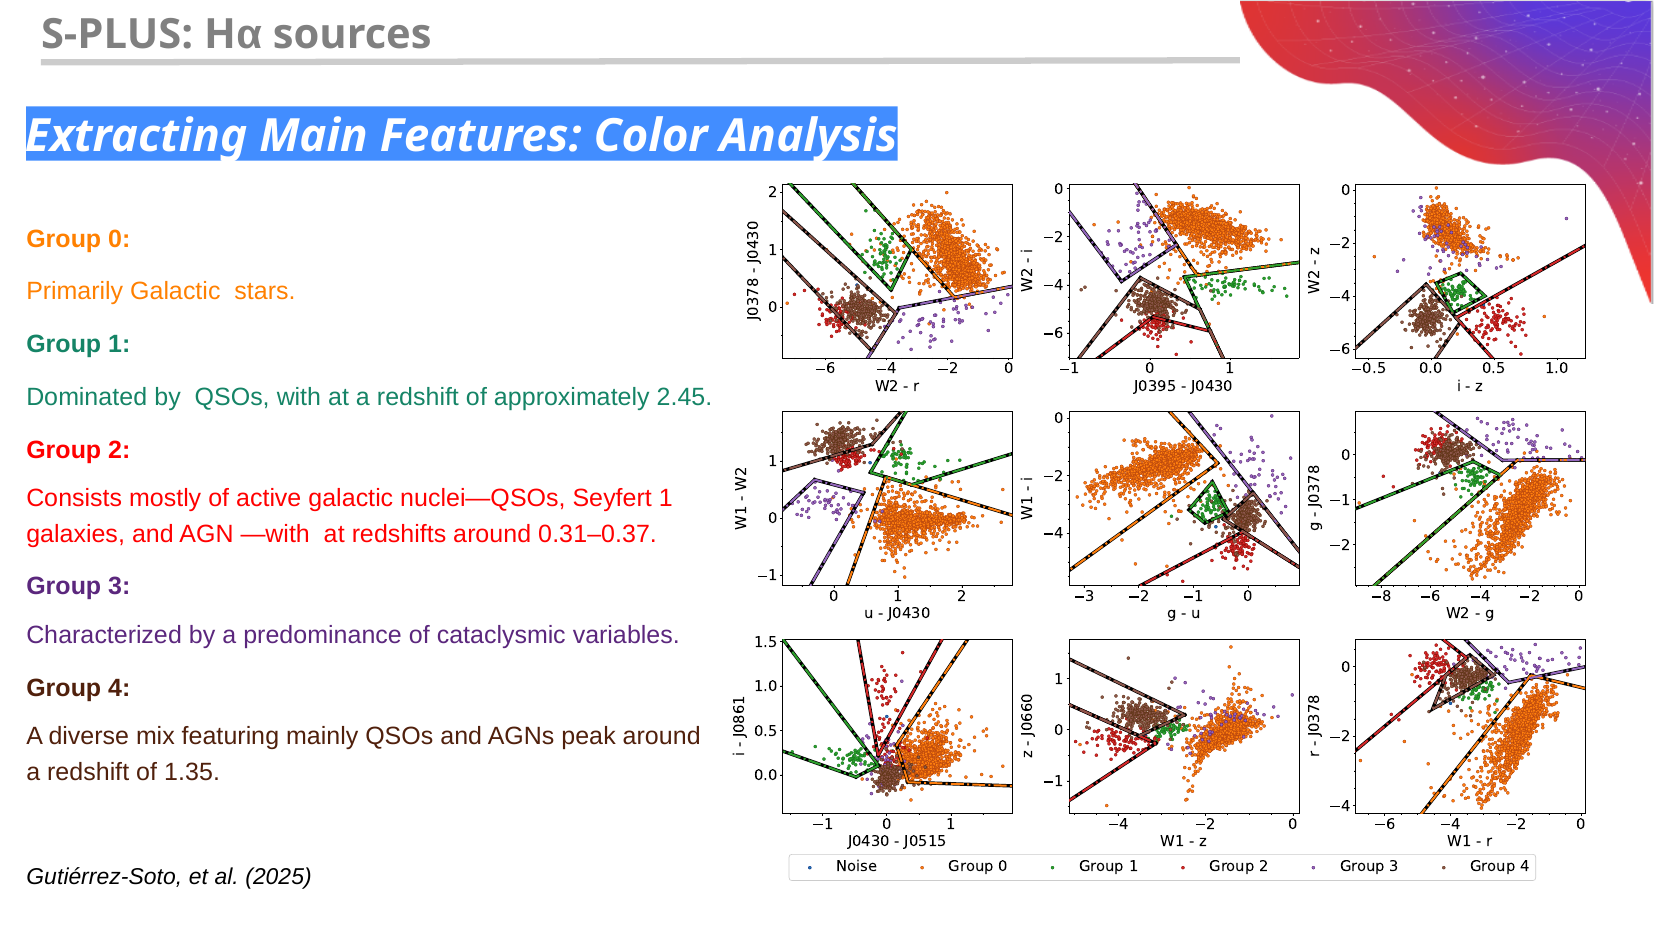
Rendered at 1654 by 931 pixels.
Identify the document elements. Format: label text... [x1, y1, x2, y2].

text_box Group 0: Primarily Galactic stars. Group 1: Dominated by QSOs, with at a redshift of approximately 2.45. Group 2: Consists mostly of active galactic nuclei—QSOs, Seyfert 1 galaxies, and AGN —with at redshifts around 0.31–0.37. Group 3: Characterized by a predominance of cataclysmic variables. Group 4: A diverse mix featuring mainly QSOs and AGNs peak around a redshift of 1.35. [11, 216, 1258, 846]
text_box Extracting Main Features: Color Analysis [26, 106, 898, 161]
text_box Gutiérrez-Soto, et al. (2025) [11, 856, 328, 931]
picture [728, 0, 1654, 886]
text_box S-PLUS: Hα sources [26, 0, 477, 72]
